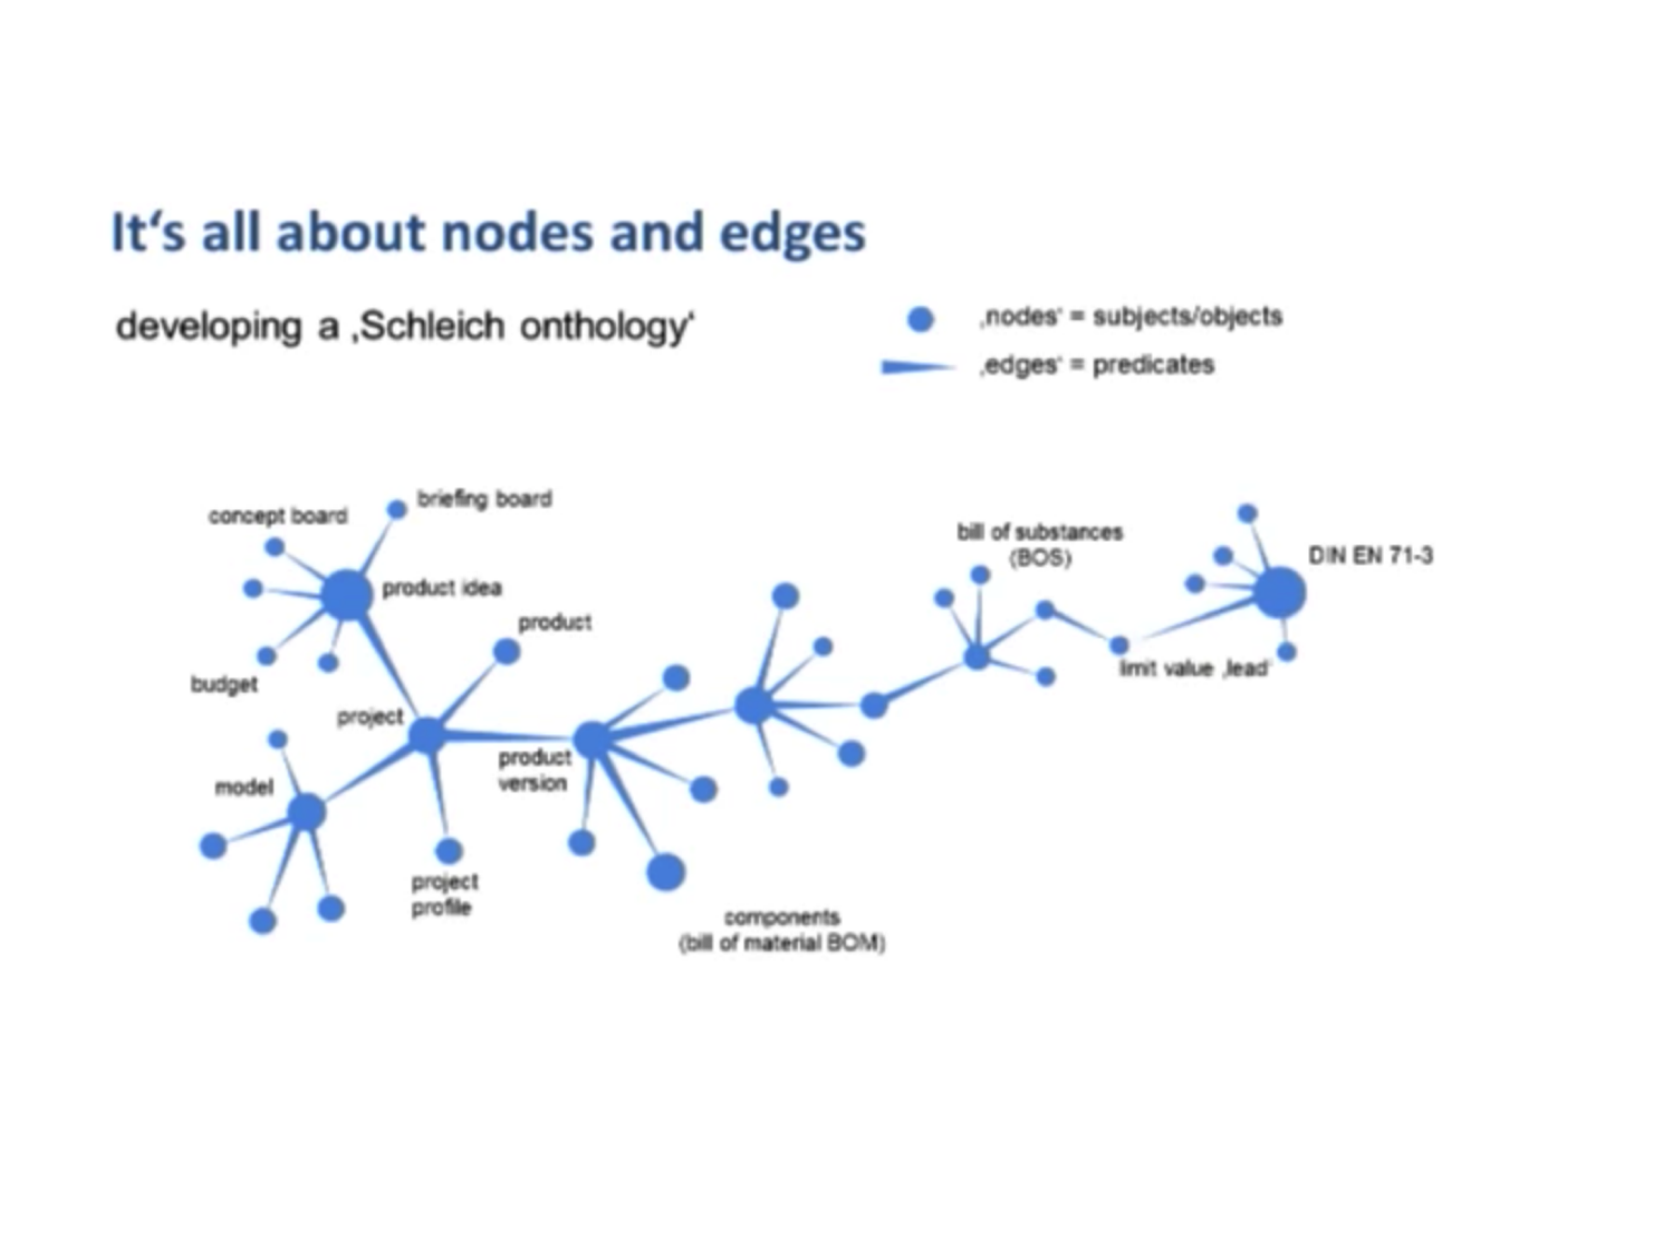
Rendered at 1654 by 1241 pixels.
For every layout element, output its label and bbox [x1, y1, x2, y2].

picture [77, 152, 1528, 1053]
